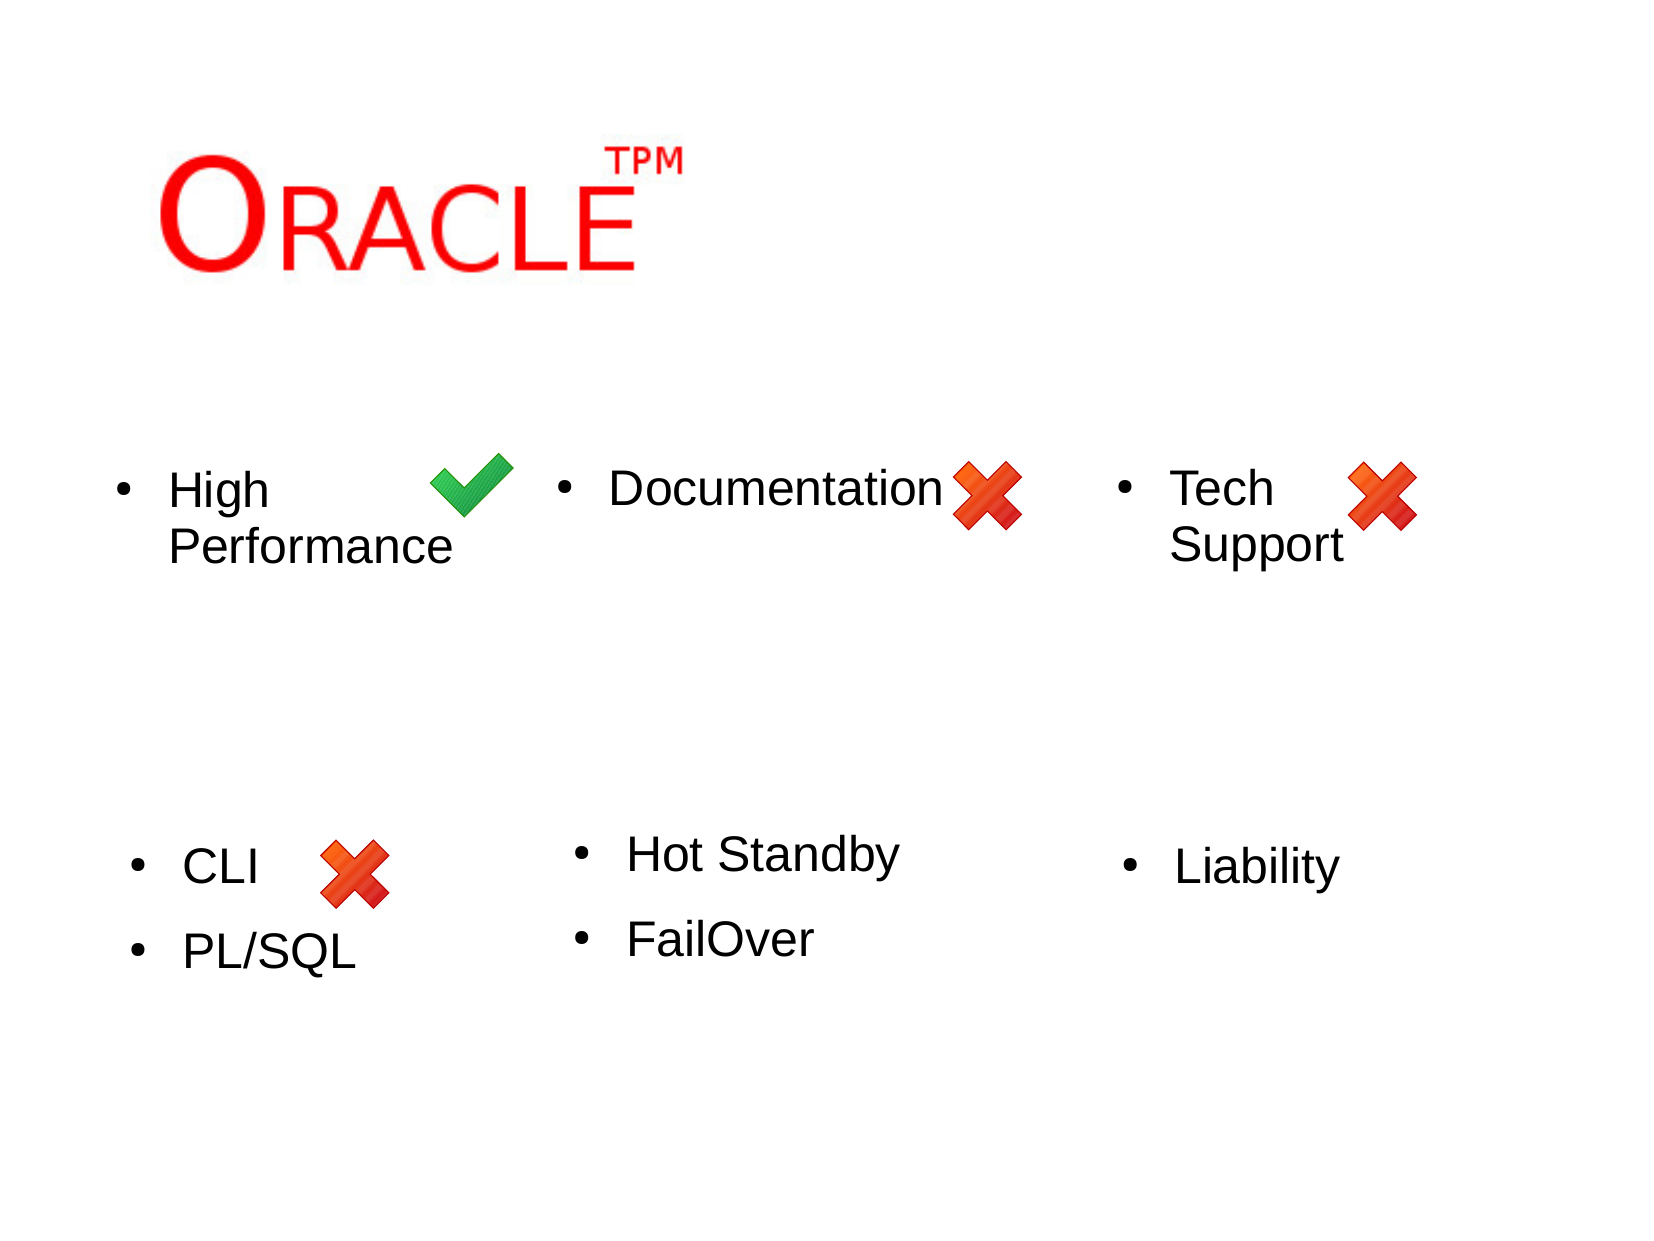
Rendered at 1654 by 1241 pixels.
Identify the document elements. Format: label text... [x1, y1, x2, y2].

picture [1322, 437, 1441, 556]
list Liability [1103, 838, 1583, 1182]
list Hot Standby FailOver [555, 826, 1035, 1170]
picture [295, 814, 414, 934]
list Tech Support [1098, 460, 1441, 804]
picture [413, 425, 529, 541]
list Documentation [538, 460, 1075, 804]
list CLI PL/SQL [111, 838, 591, 1182]
picture [134, 118, 697, 300]
list High Performance [97, 462, 485, 806]
picture [927, 436, 1047, 555]
